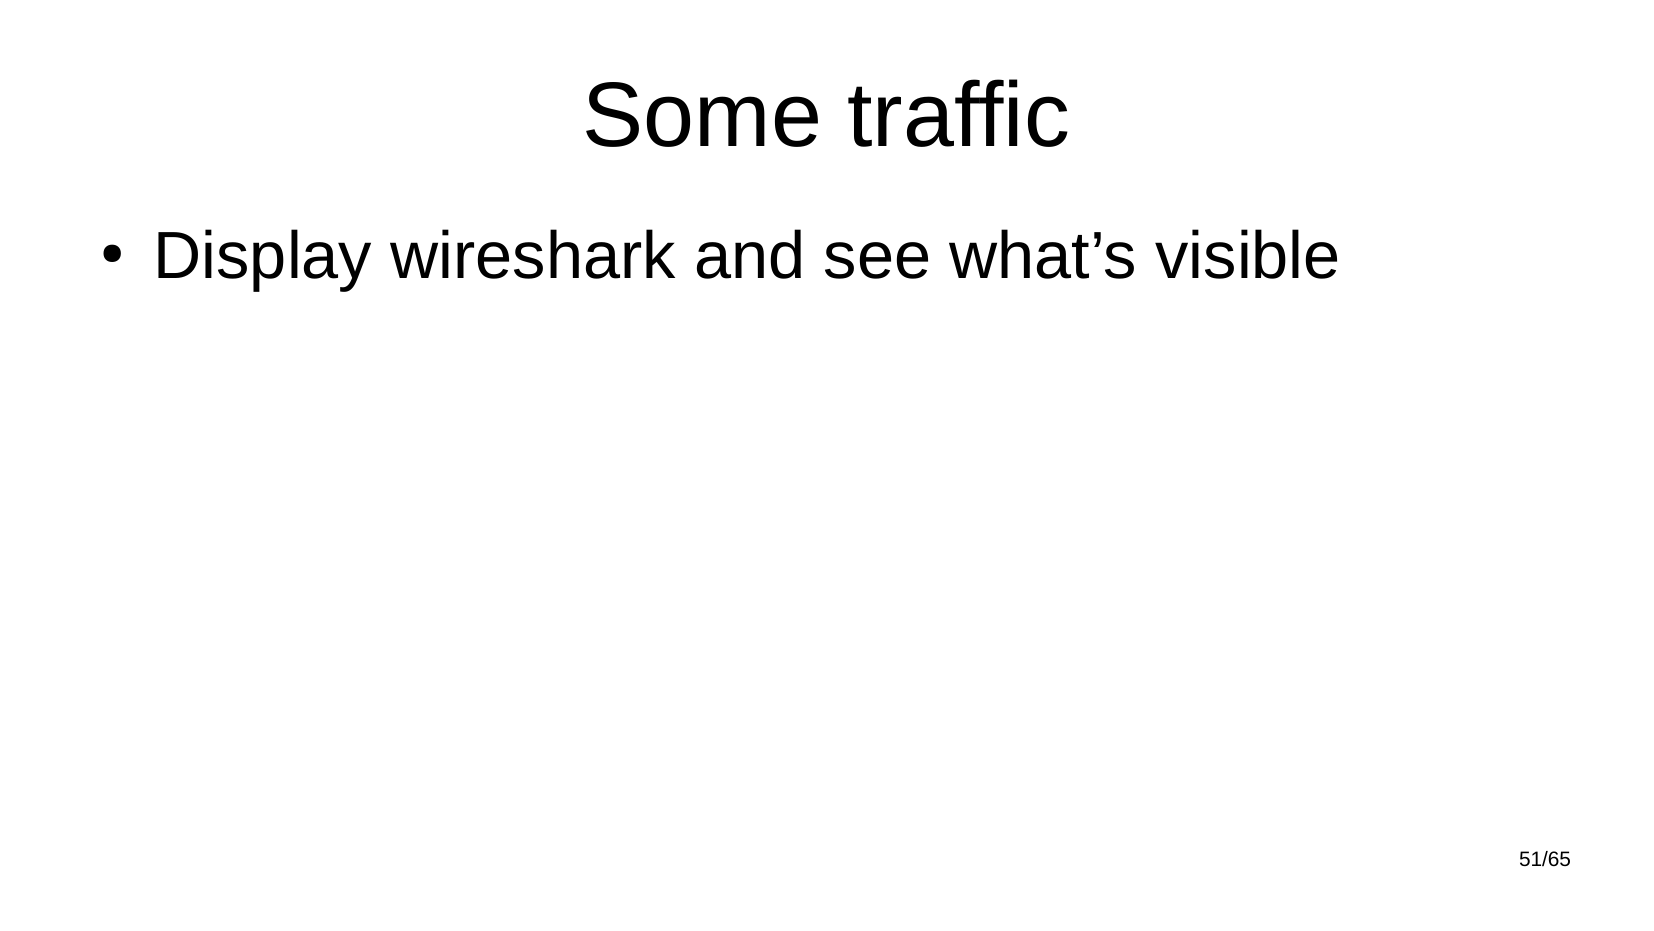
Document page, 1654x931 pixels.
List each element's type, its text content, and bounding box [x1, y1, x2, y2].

title Some traffic [82, 37, 1571, 193]
list Display wireshark and see what’s visible [82, 217, 1571, 758]
